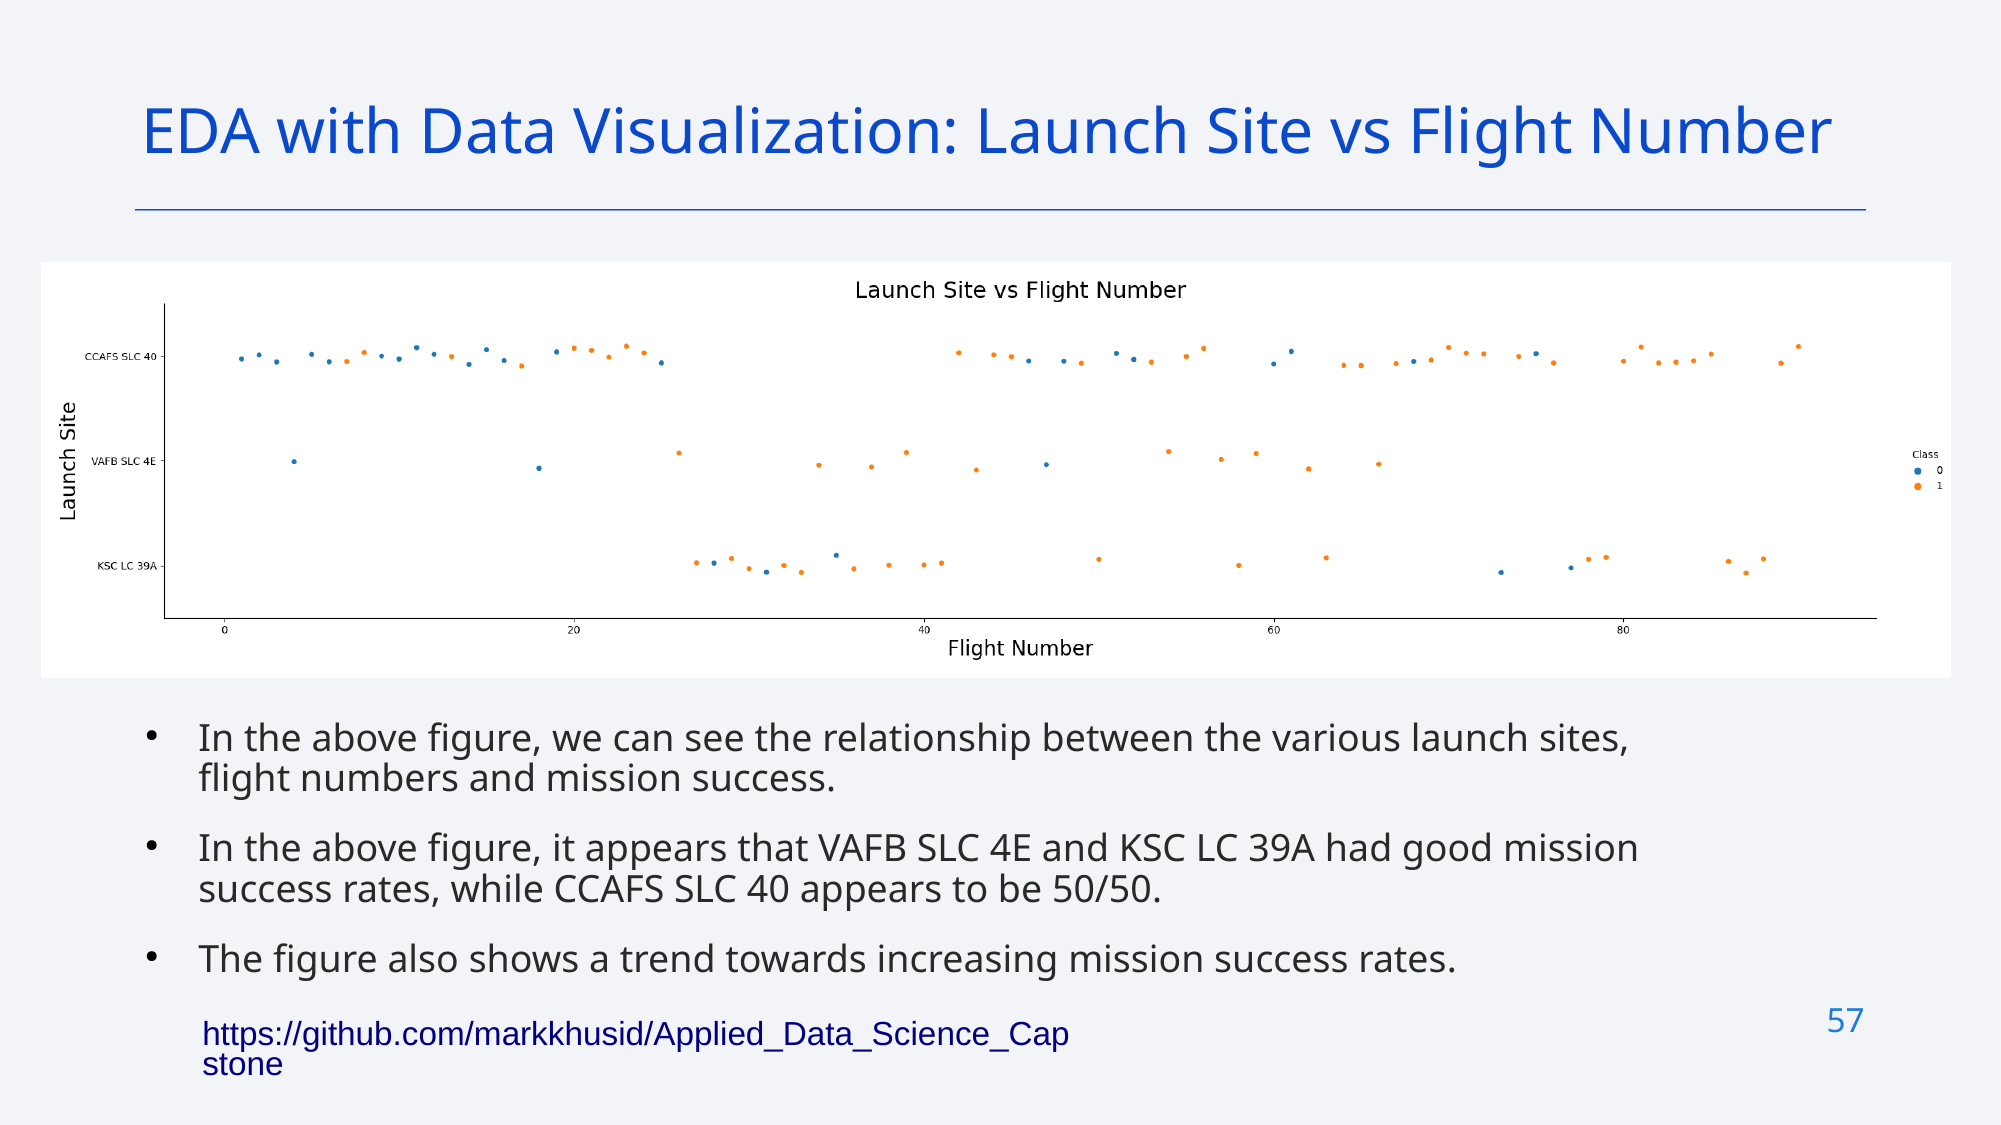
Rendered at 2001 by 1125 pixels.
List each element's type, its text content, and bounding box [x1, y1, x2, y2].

picture [0, 0, 2001, 1125]
list In the above figure, we can see the relationship between the various launch sites, flight numbers and mission success. In the above figure, it appears that VAFB SLC 4E and KSC LC 39A had good mission success rates, while CCAFS SLC 40 appears to be 50/50. The figure also shows a trend towards increasing mission success rates. [112, 711, 1712, 788]
text_box https://github.com/markkhusid/Applied_Data_Science_Capstone [187, 1008, 1088, 1083]
text_box EDA with Data Visualization: Launch Site vs Flight Number [126, 88, 1852, 179]
